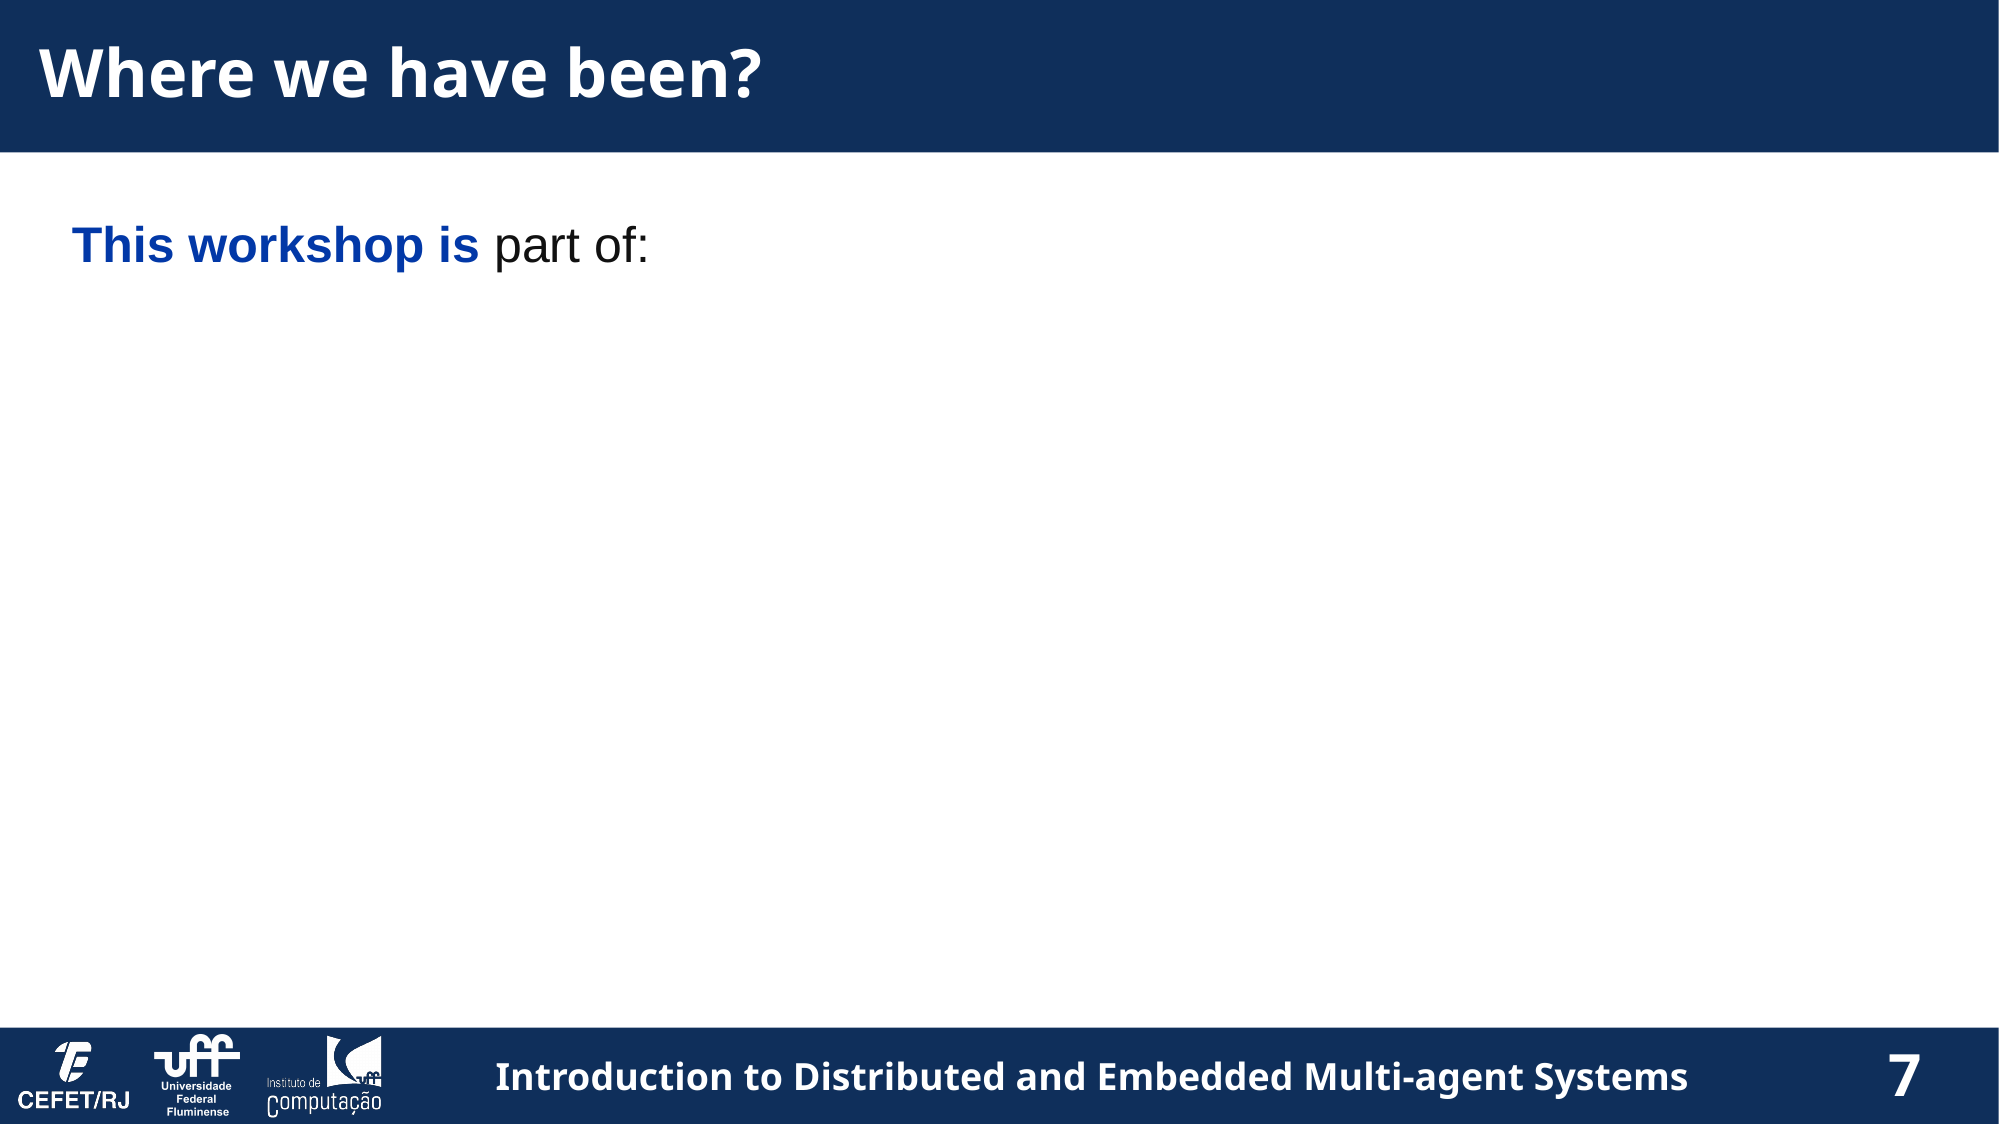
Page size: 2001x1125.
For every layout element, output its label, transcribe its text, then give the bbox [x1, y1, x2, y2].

picture [18, 1021, 129, 1125]
picture [265, 1033, 383, 1118]
picture [153, 1033, 241, 1121]
text_box Where we have been? [25, 23, 1999, 119]
text_box This workshop is part of: [57, 188, 2000, 1016]
